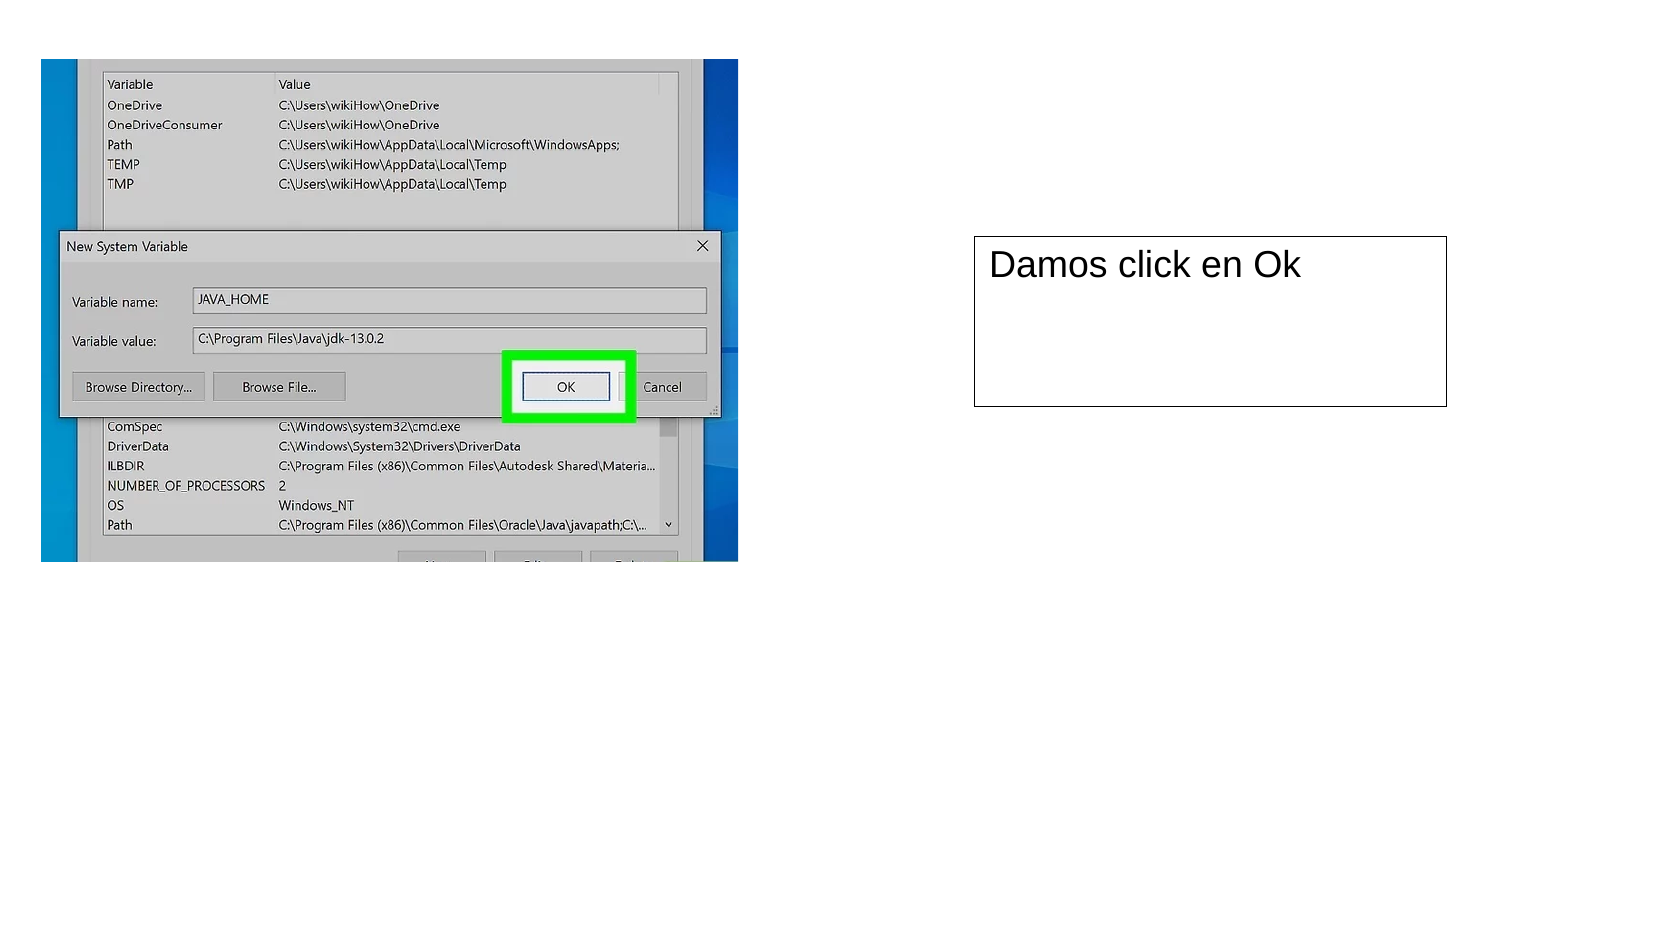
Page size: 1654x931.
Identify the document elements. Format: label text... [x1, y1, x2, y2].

text_box Damos click en Ok [974, 236, 1447, 407]
picture [58, 59, 739, 562]
